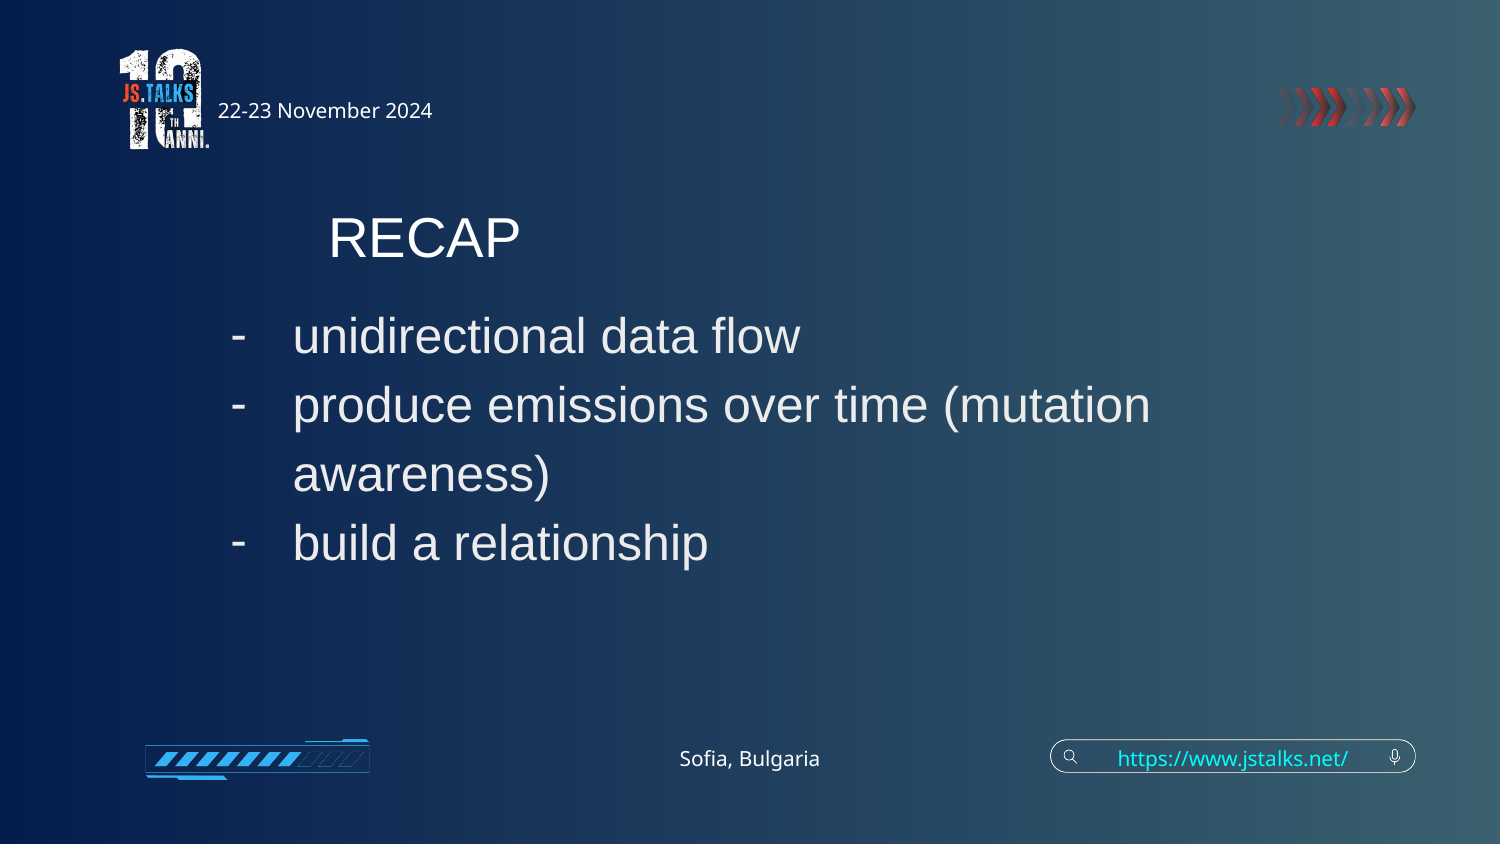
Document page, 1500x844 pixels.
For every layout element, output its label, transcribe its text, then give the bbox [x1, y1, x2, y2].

text_box [1050, 739, 1416, 773]
text_box [65, 0, 258, 231]
text_box RECAP [328, 183, 1233, 269]
text_box [1277, 88, 1416, 126]
text_box [145, 739, 370, 780]
text_box unidirectional data flow produce emissions over time (mutation awareness) build a relationship [217, 294, 1321, 571]
text_box 22-23 November 2024 [217, 95, 507, 123]
text_box Sofia, Bulgaria [654, 744, 846, 772]
text_box https://www.jstalks.net/ [1103, 744, 1362, 772]
